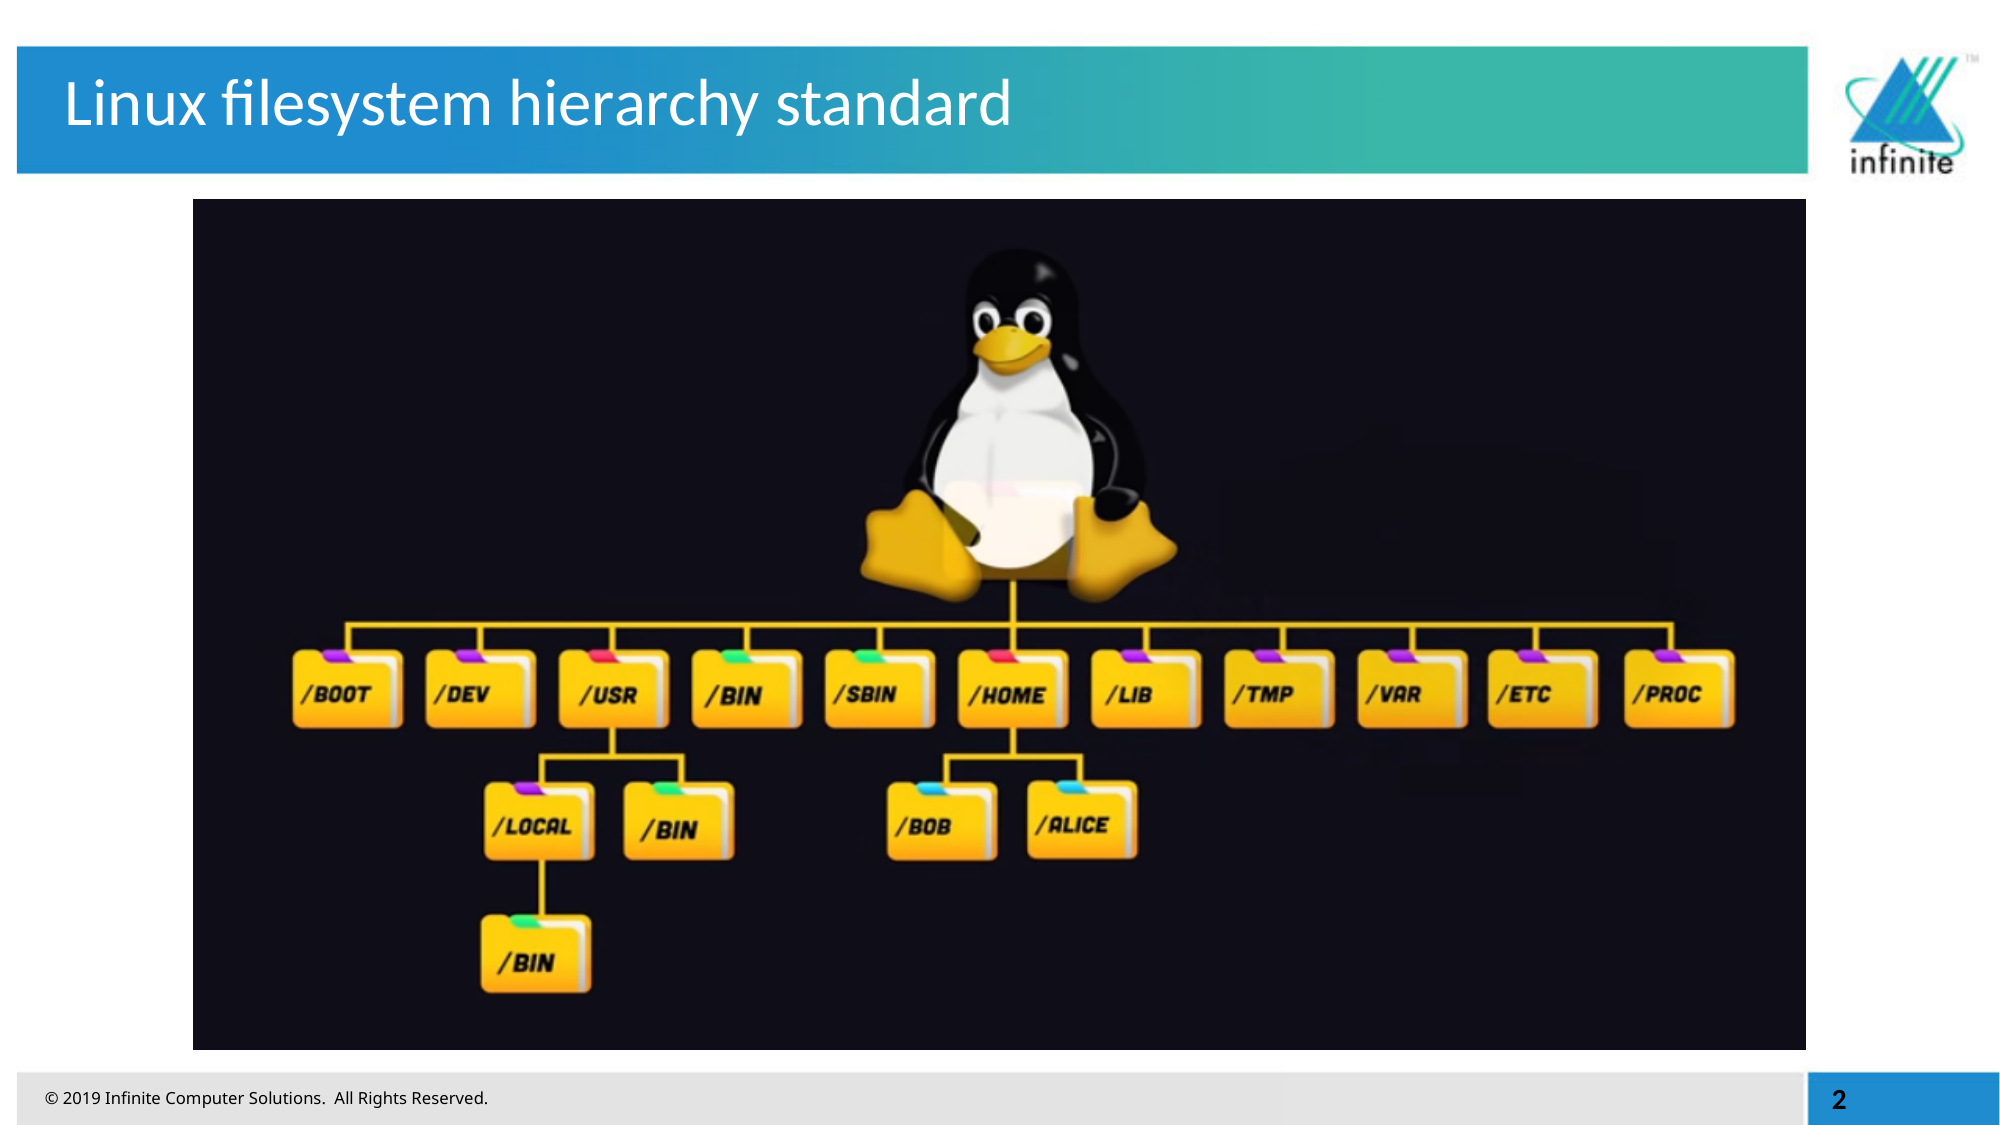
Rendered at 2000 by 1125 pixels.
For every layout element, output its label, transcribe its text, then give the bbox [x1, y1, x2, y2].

picture [16, 0, 2000, 1125]
title Linux filesystem hierarchy standard [49, 51, 1913, 182]
slide_number <number> [1662, 1073, 2000, 1125]
